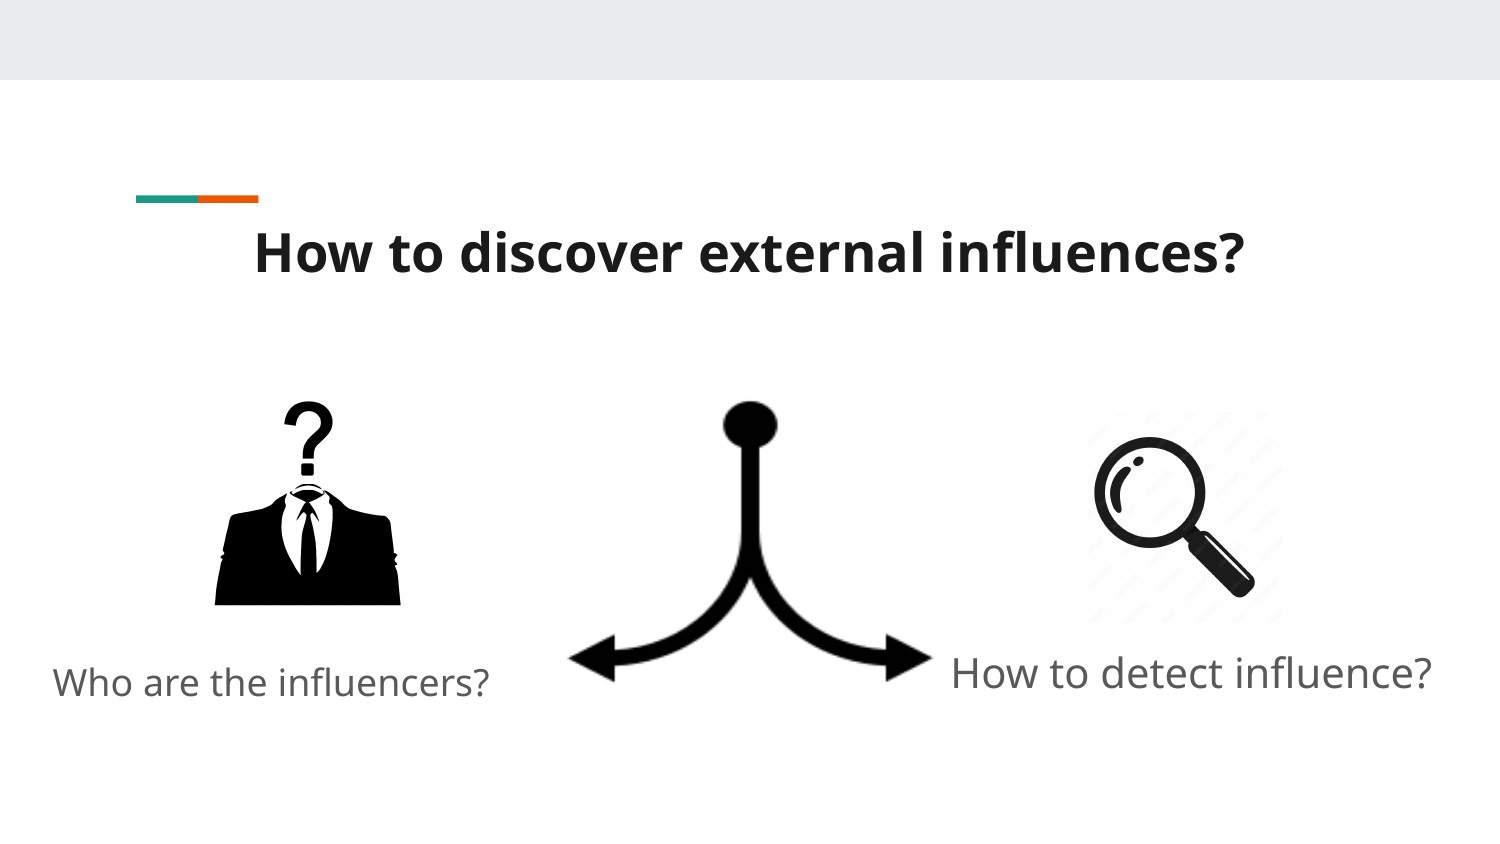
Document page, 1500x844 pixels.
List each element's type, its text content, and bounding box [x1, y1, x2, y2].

title How to discover external influences? [119, 203, 1381, 292]
picture [524, 341, 976, 741]
list How to detect influence? [976, 624, 1500, 734]
list Who are the influencers? [37, 637, 524, 726]
picture [202, 391, 413, 615]
picture [1087, 412, 1283, 623]
